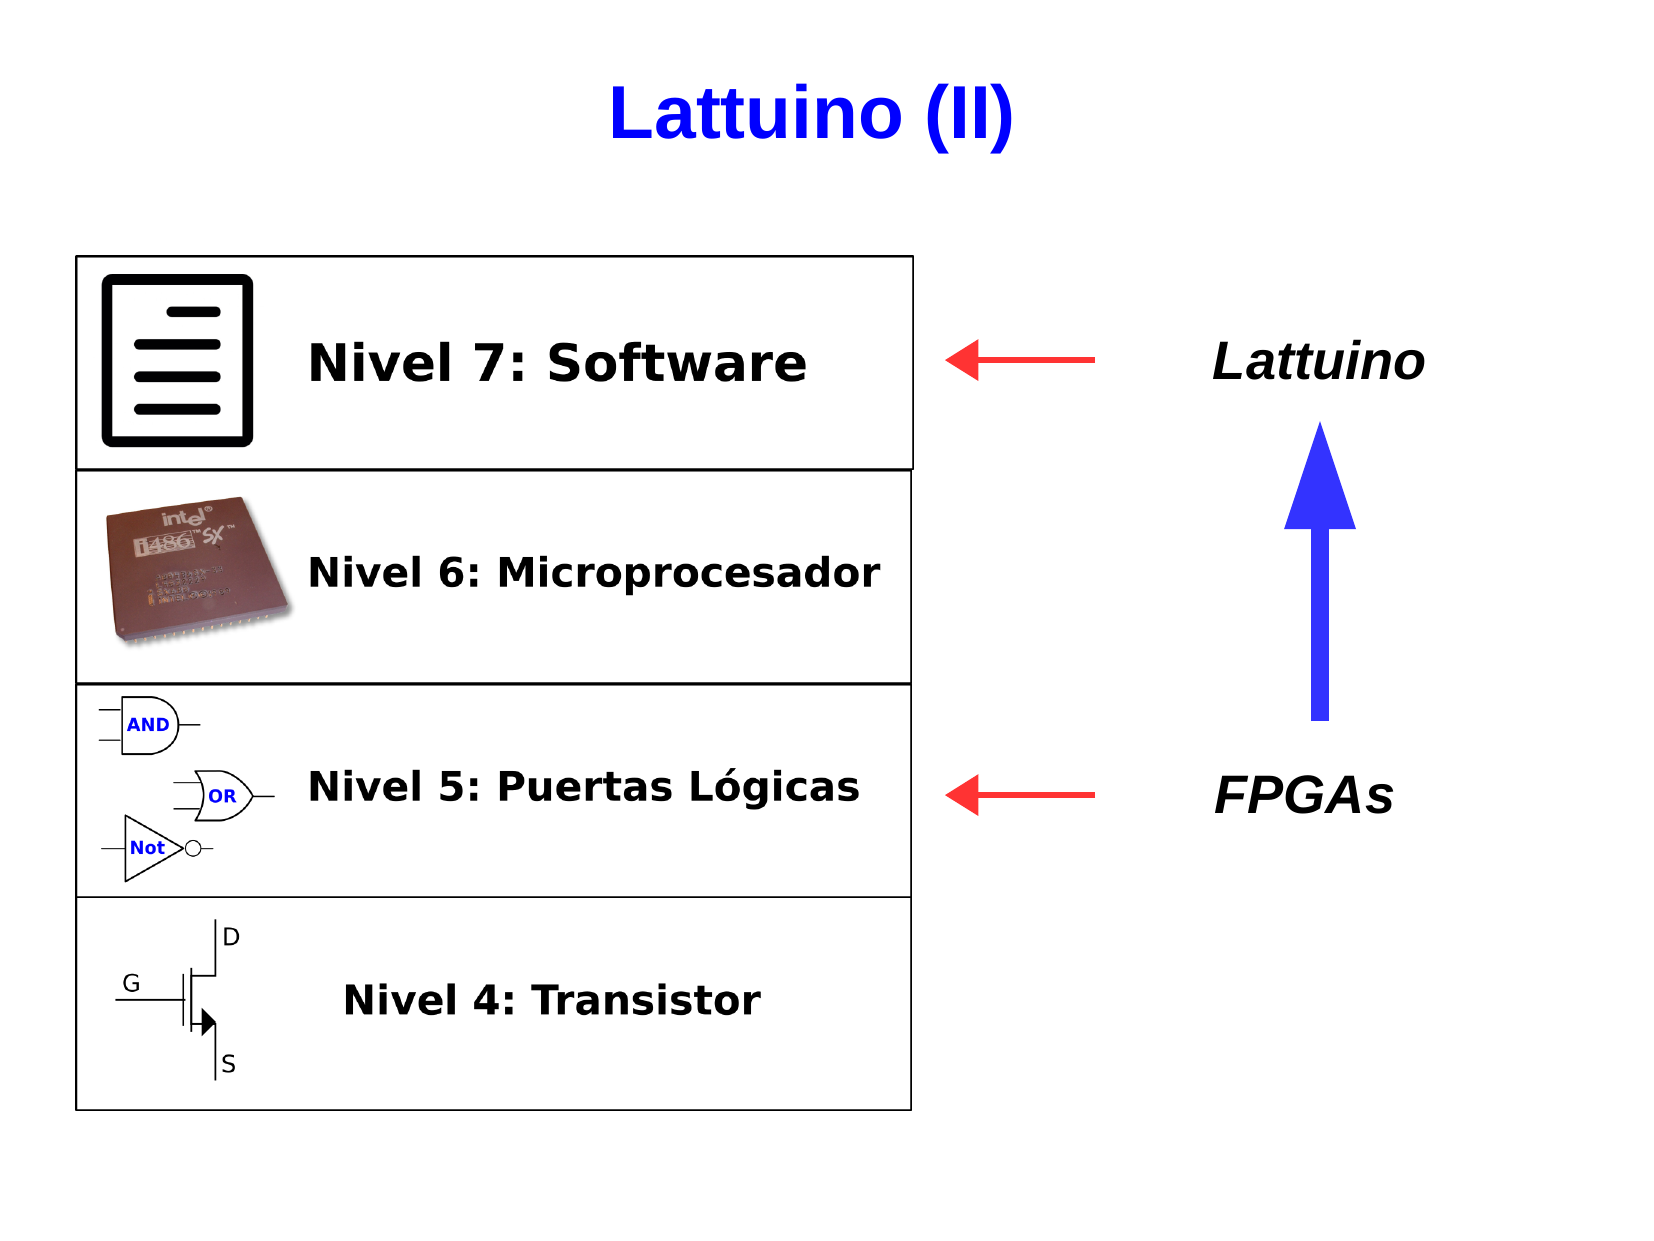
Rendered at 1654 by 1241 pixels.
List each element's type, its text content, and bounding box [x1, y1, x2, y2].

text_box Lattuino [1140, 300, 1501, 422]
text_box Lattuino (II) [64, 60, 1561, 166]
picture [75, 255, 914, 1111]
text_box FPGAs [1125, 733, 1486, 856]
